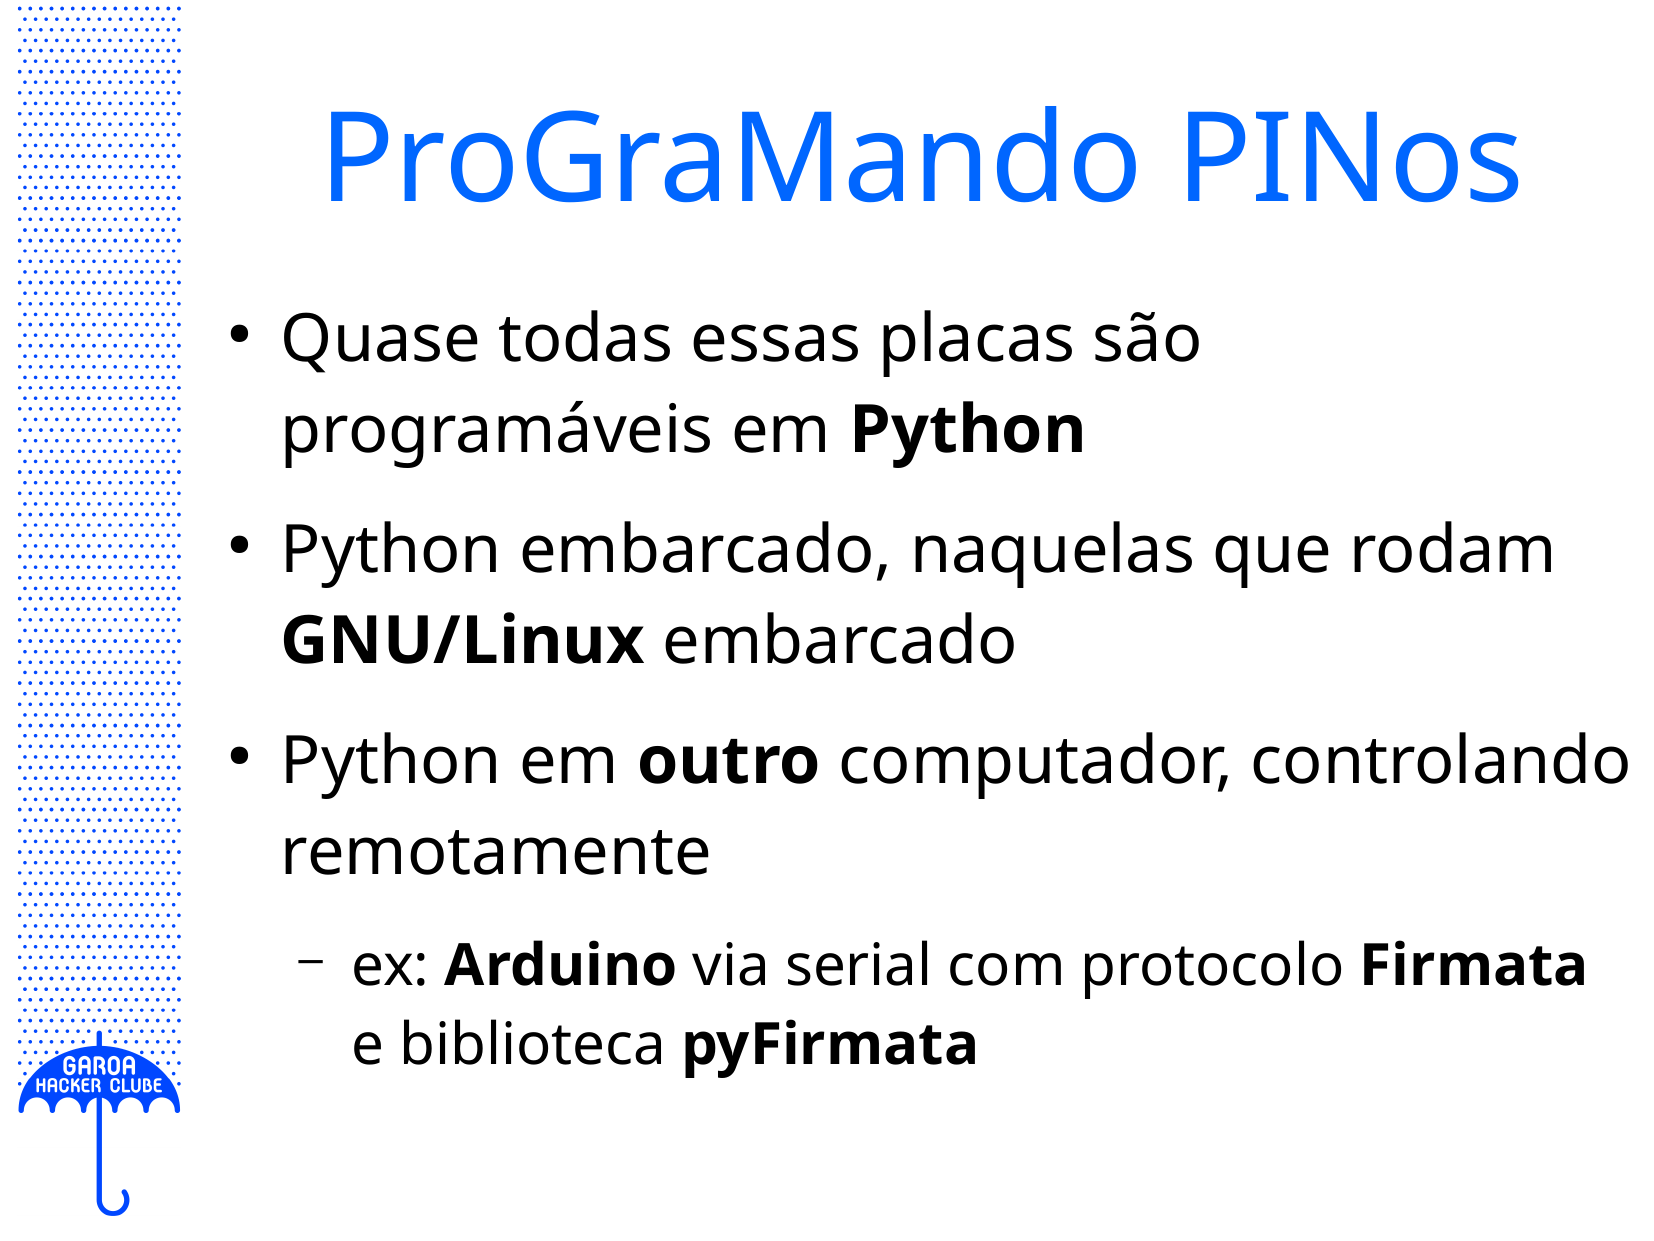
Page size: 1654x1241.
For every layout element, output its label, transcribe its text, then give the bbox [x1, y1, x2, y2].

picture [17, 0, 181, 1216]
title ProGraMando PINos [210, 49, 1636, 257]
list Quase todas essas placas são programáveis em Python Python embarcado, naquelas que rodam GNU/Linux embarcado Python em outro computador, controlando remotamente ex: Arduino via serial com protocolo Firmata e biblioteca pyFirmata [210, 290, 1636, 1156]
